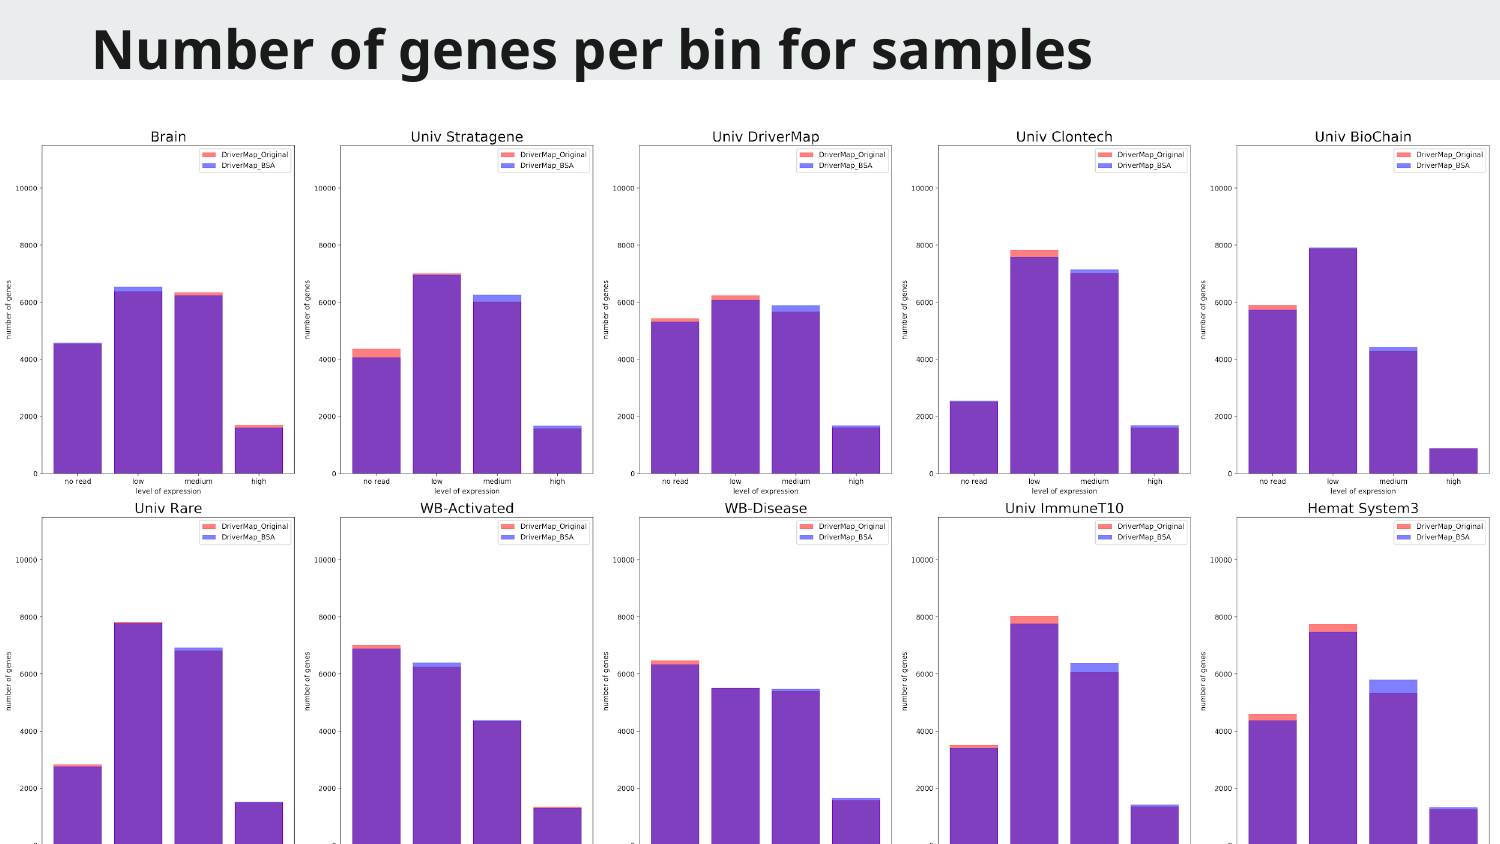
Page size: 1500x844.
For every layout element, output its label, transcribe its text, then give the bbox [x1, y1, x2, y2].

title Number of genes per bin for samples [76, 0, 1339, 88]
picture [0, 123, 1499, 844]
